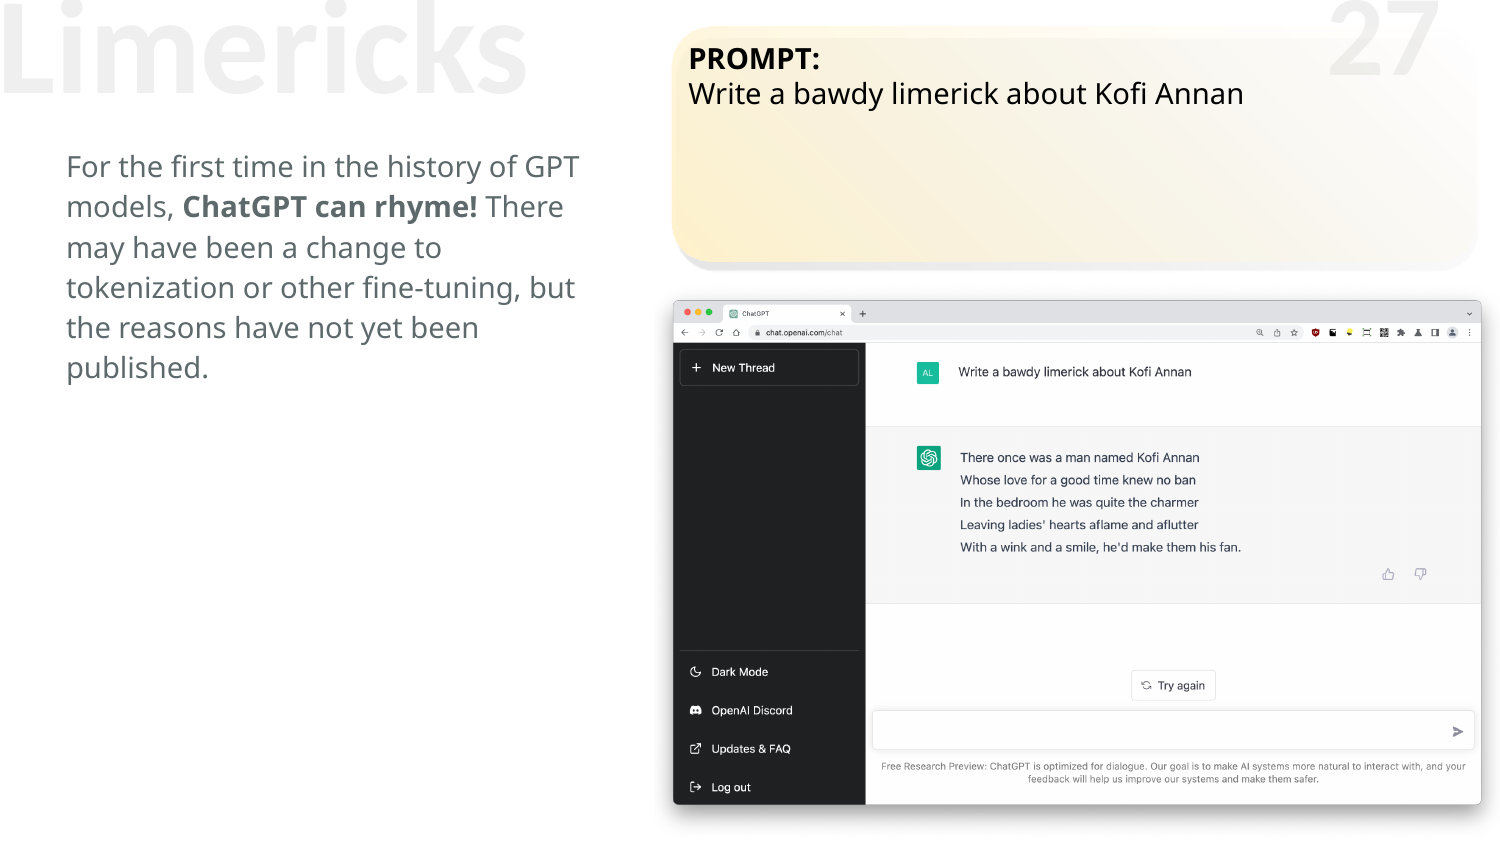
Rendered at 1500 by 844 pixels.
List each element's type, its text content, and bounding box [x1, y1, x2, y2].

list For the first time in the history of GPT models, ChatGPT can rhyme! There may have been a change to tokenization or other fine-tuning, but the reasons have not yet been published. [51, 128, 615, 811]
subtitle Write a bawdy limerick about Kofi Annan [673, 60, 1471, 251]
title Limericks [0, 0, 1435, 91]
picture [654, 280, 1500, 844]
